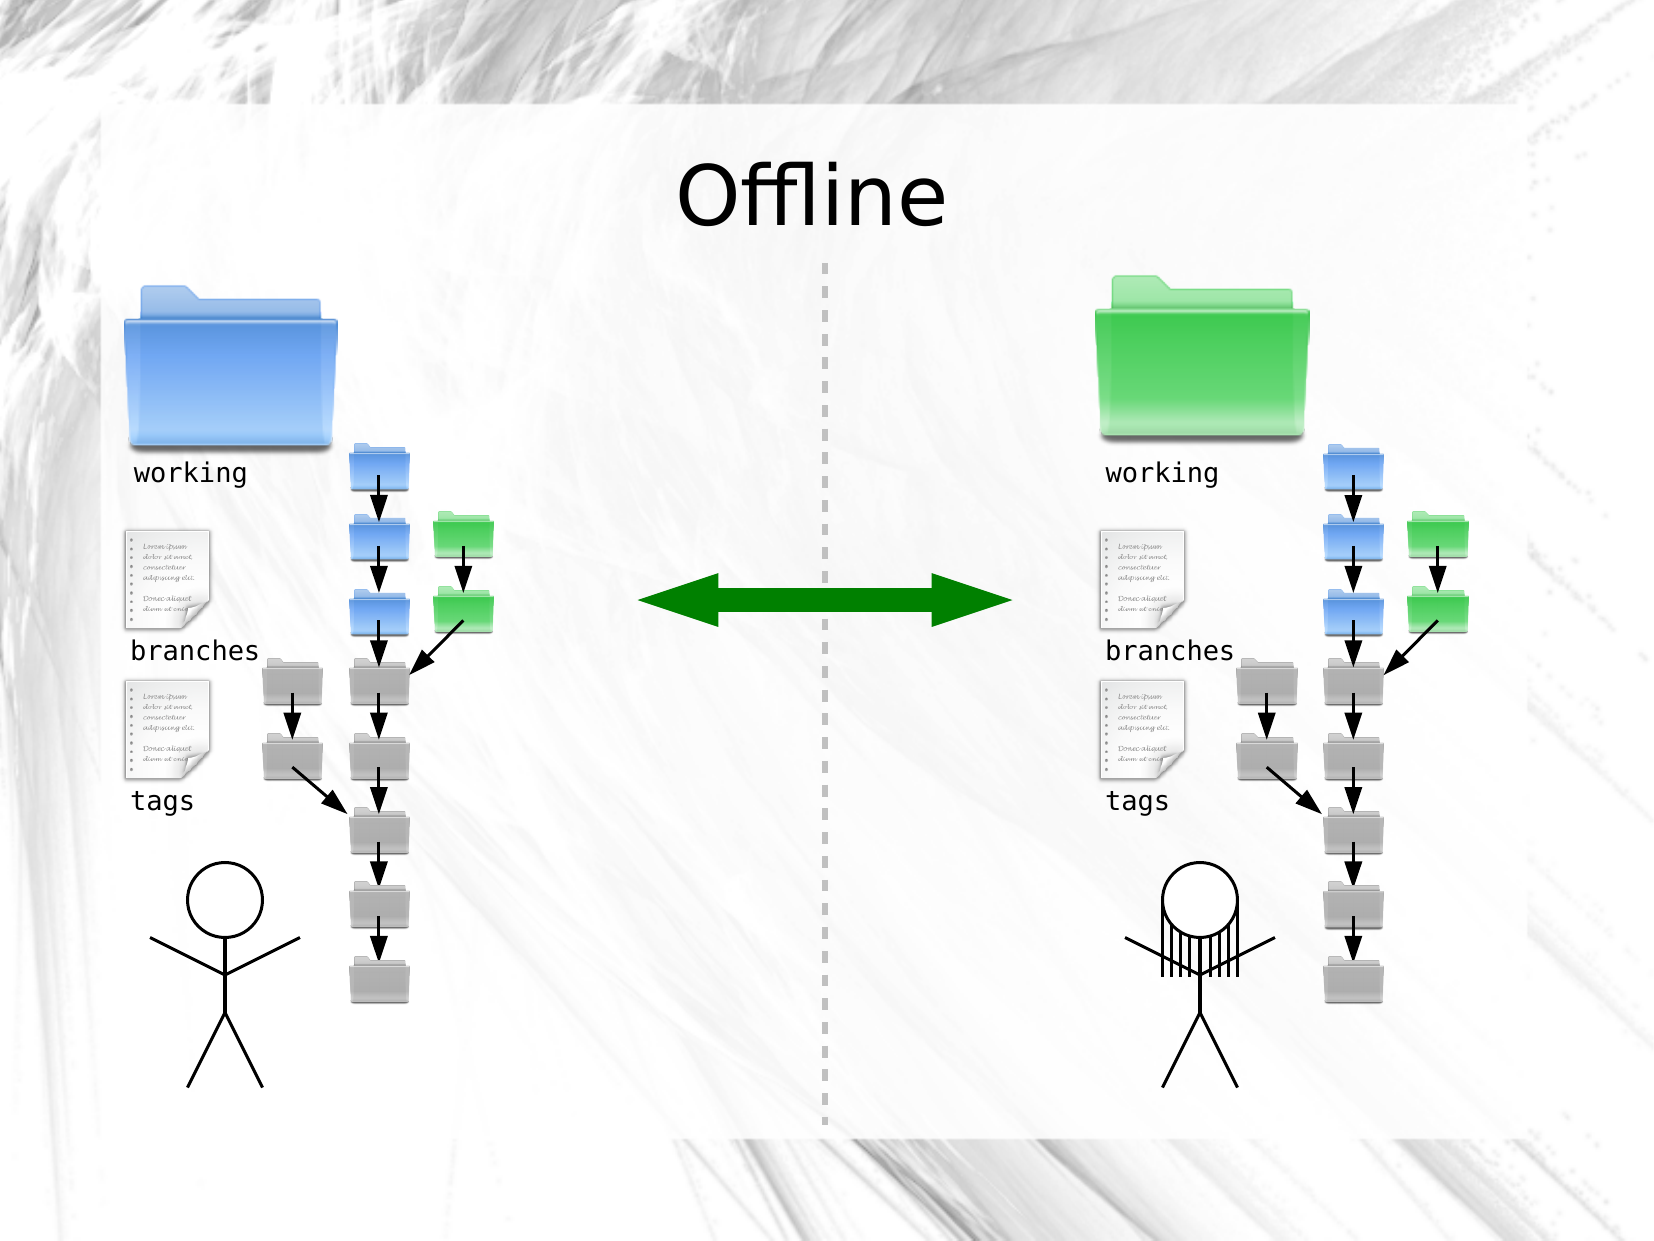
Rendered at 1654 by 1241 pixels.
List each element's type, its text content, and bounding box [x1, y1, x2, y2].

text_box tags [115, 777, 273, 826]
text_box branches [1090, 627, 1251, 676]
text_box working [1090, 450, 1235, 497]
text_box tags [1090, 777, 1248, 826]
picture [0, 0, 1654, 1241]
text_box branches [115, 627, 276, 676]
text_box working [119, 450, 263, 497]
title Offline [118, 112, 1506, 281]
text_box [1162, 862, 1238, 938]
